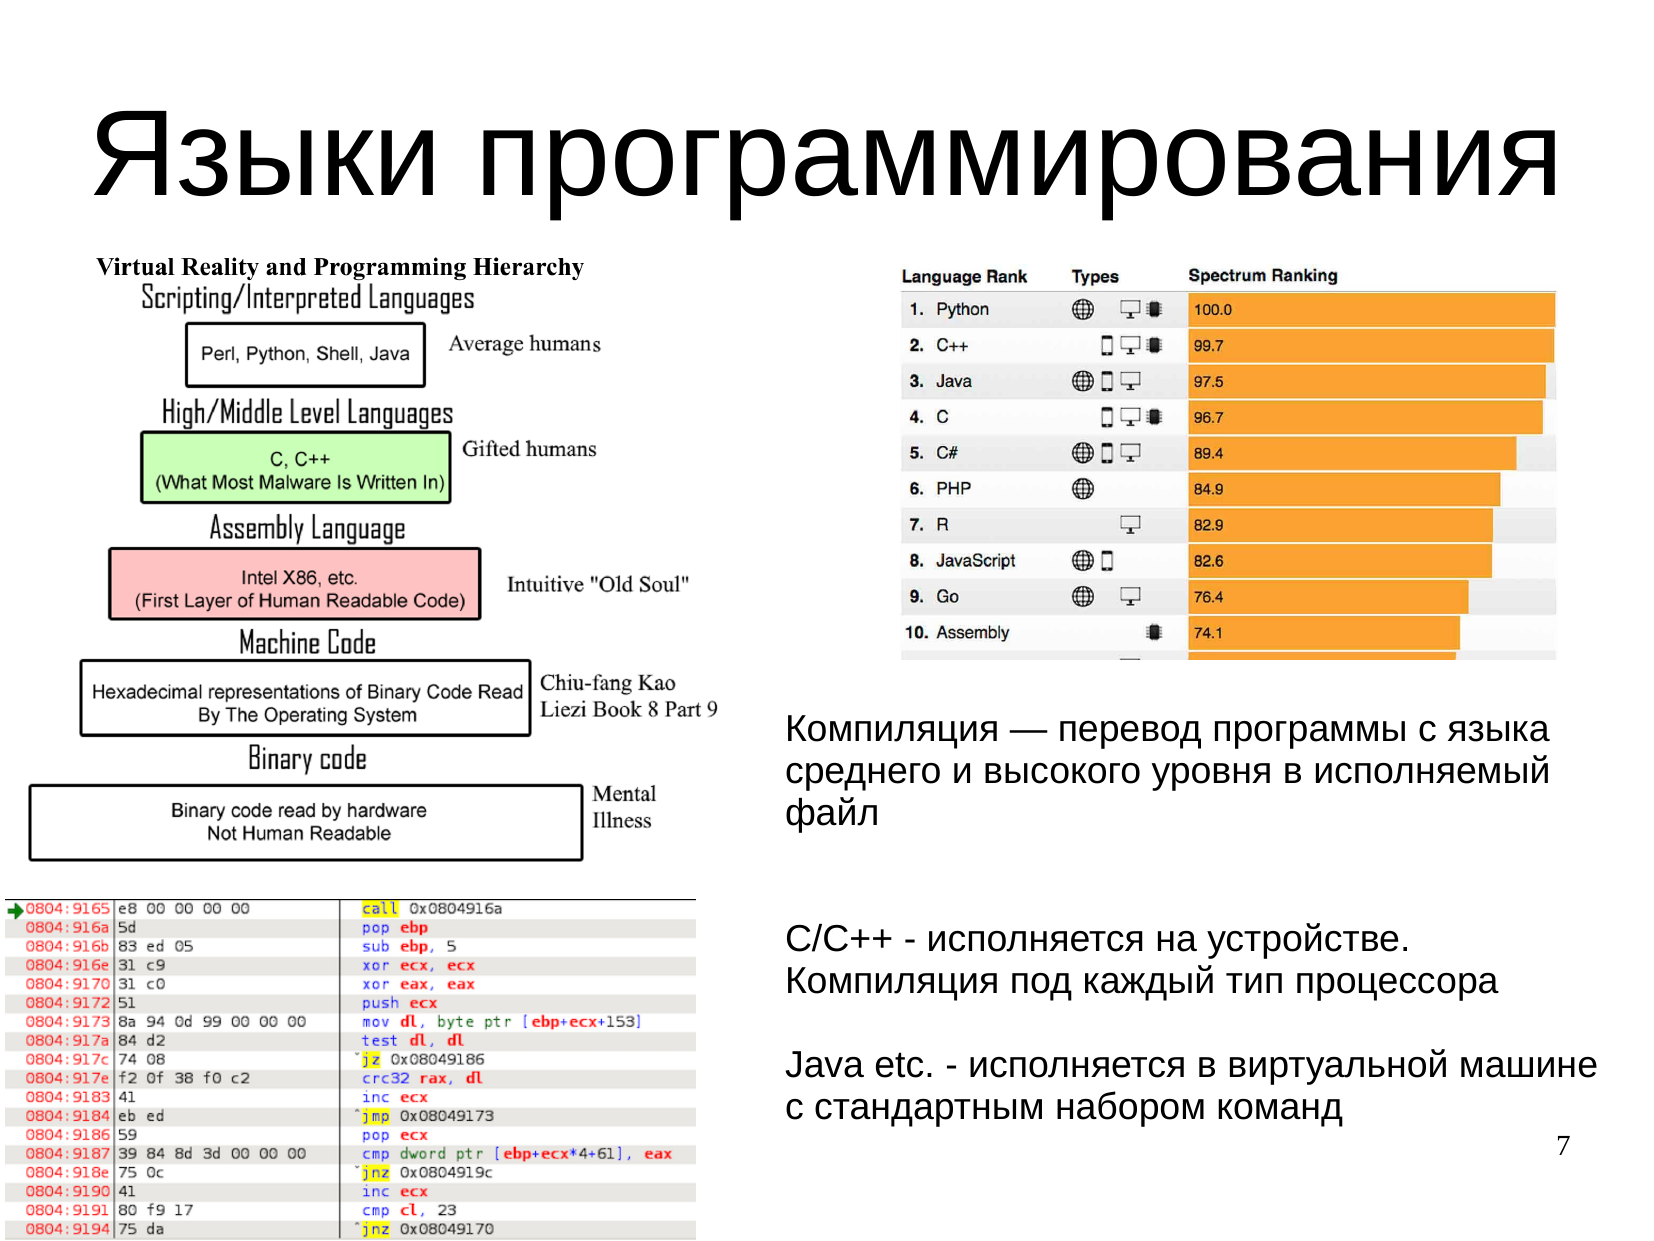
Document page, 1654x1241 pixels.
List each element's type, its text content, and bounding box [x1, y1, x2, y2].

text_box Компиляция — перевод программы с языка среднего и высокого уровня в исполняемый файл C/C++ - исполняется на устройстве. Компиляция под каждый тип процессора Java etc. - исполняется в виртуальной машине с стандартным набором команд [770, 699, 1614, 1135]
picture [900, 264, 1558, 661]
picture [0, 250, 721, 1241]
title Языки программирования [82, 49, 1571, 257]
